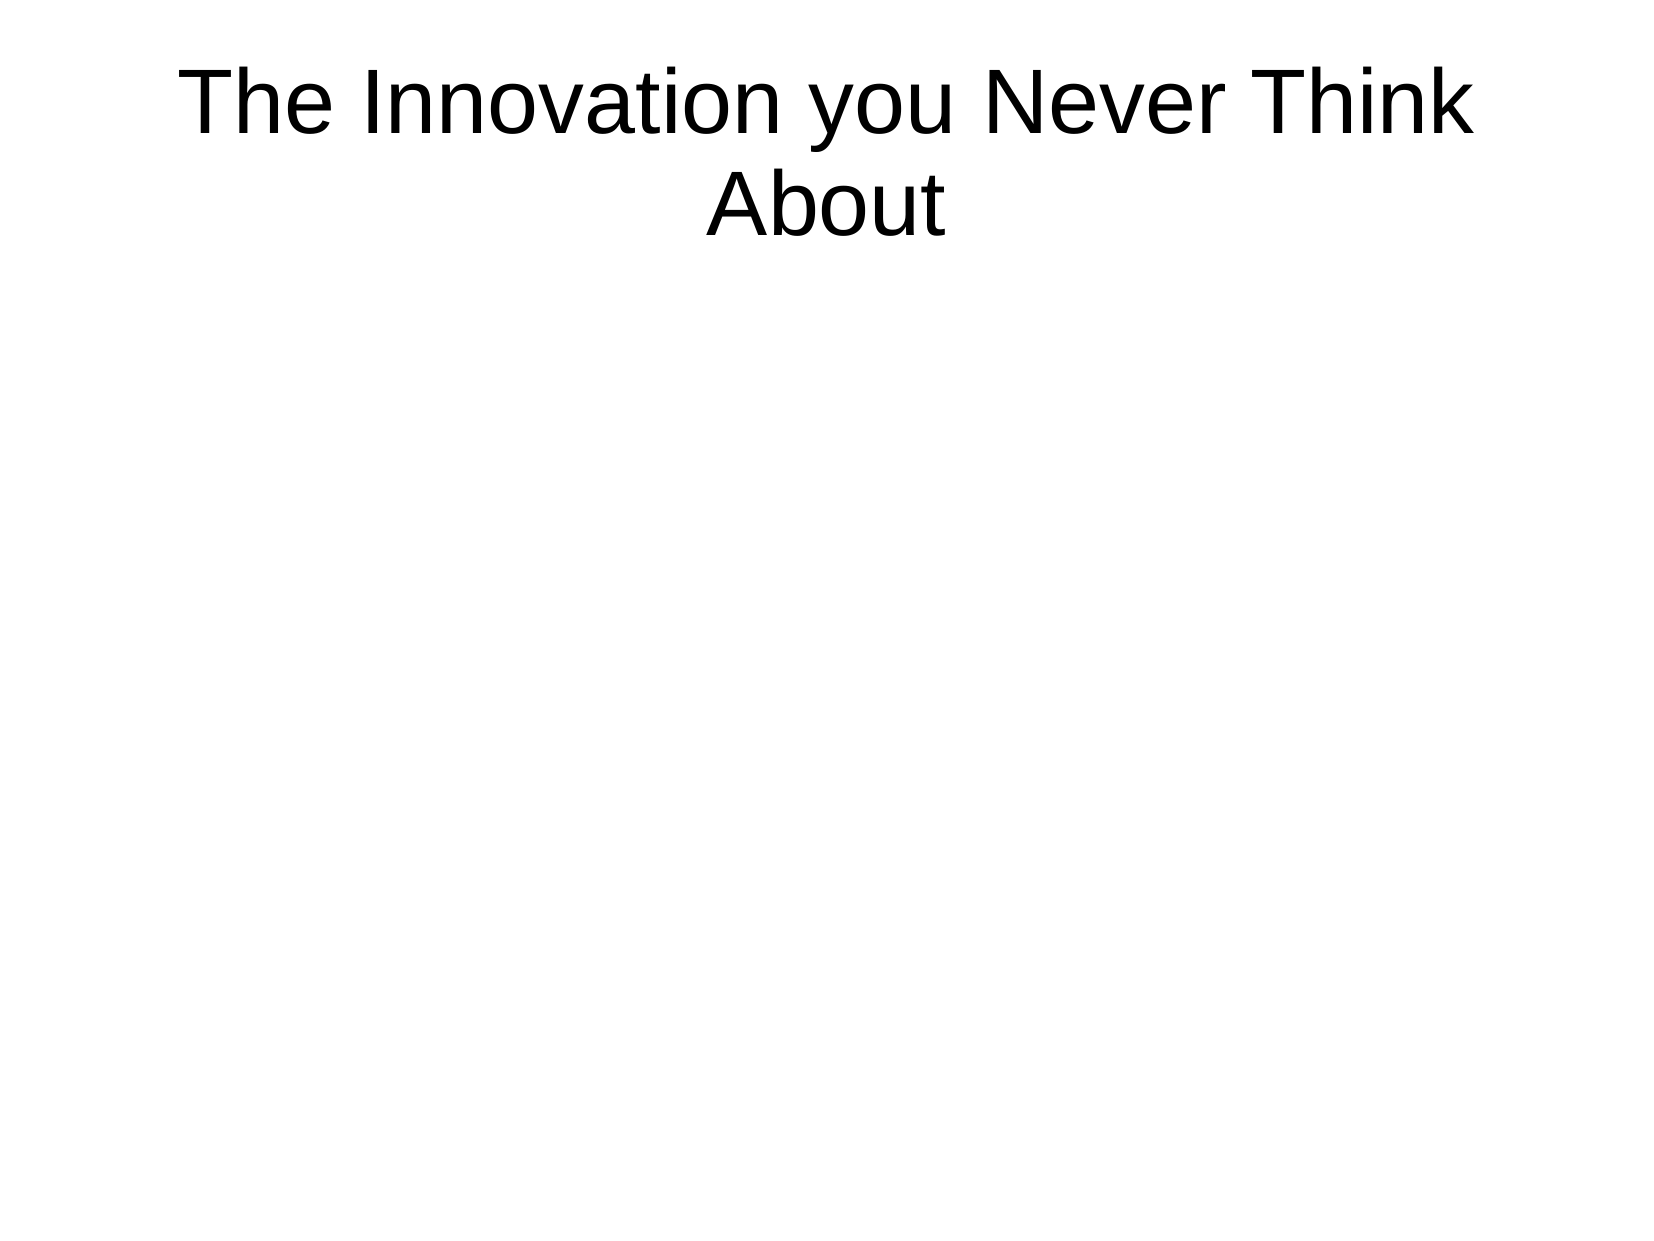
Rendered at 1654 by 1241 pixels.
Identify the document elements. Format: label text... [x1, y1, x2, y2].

title The Innovation you Never Think About [82, 49, 1571, 257]
